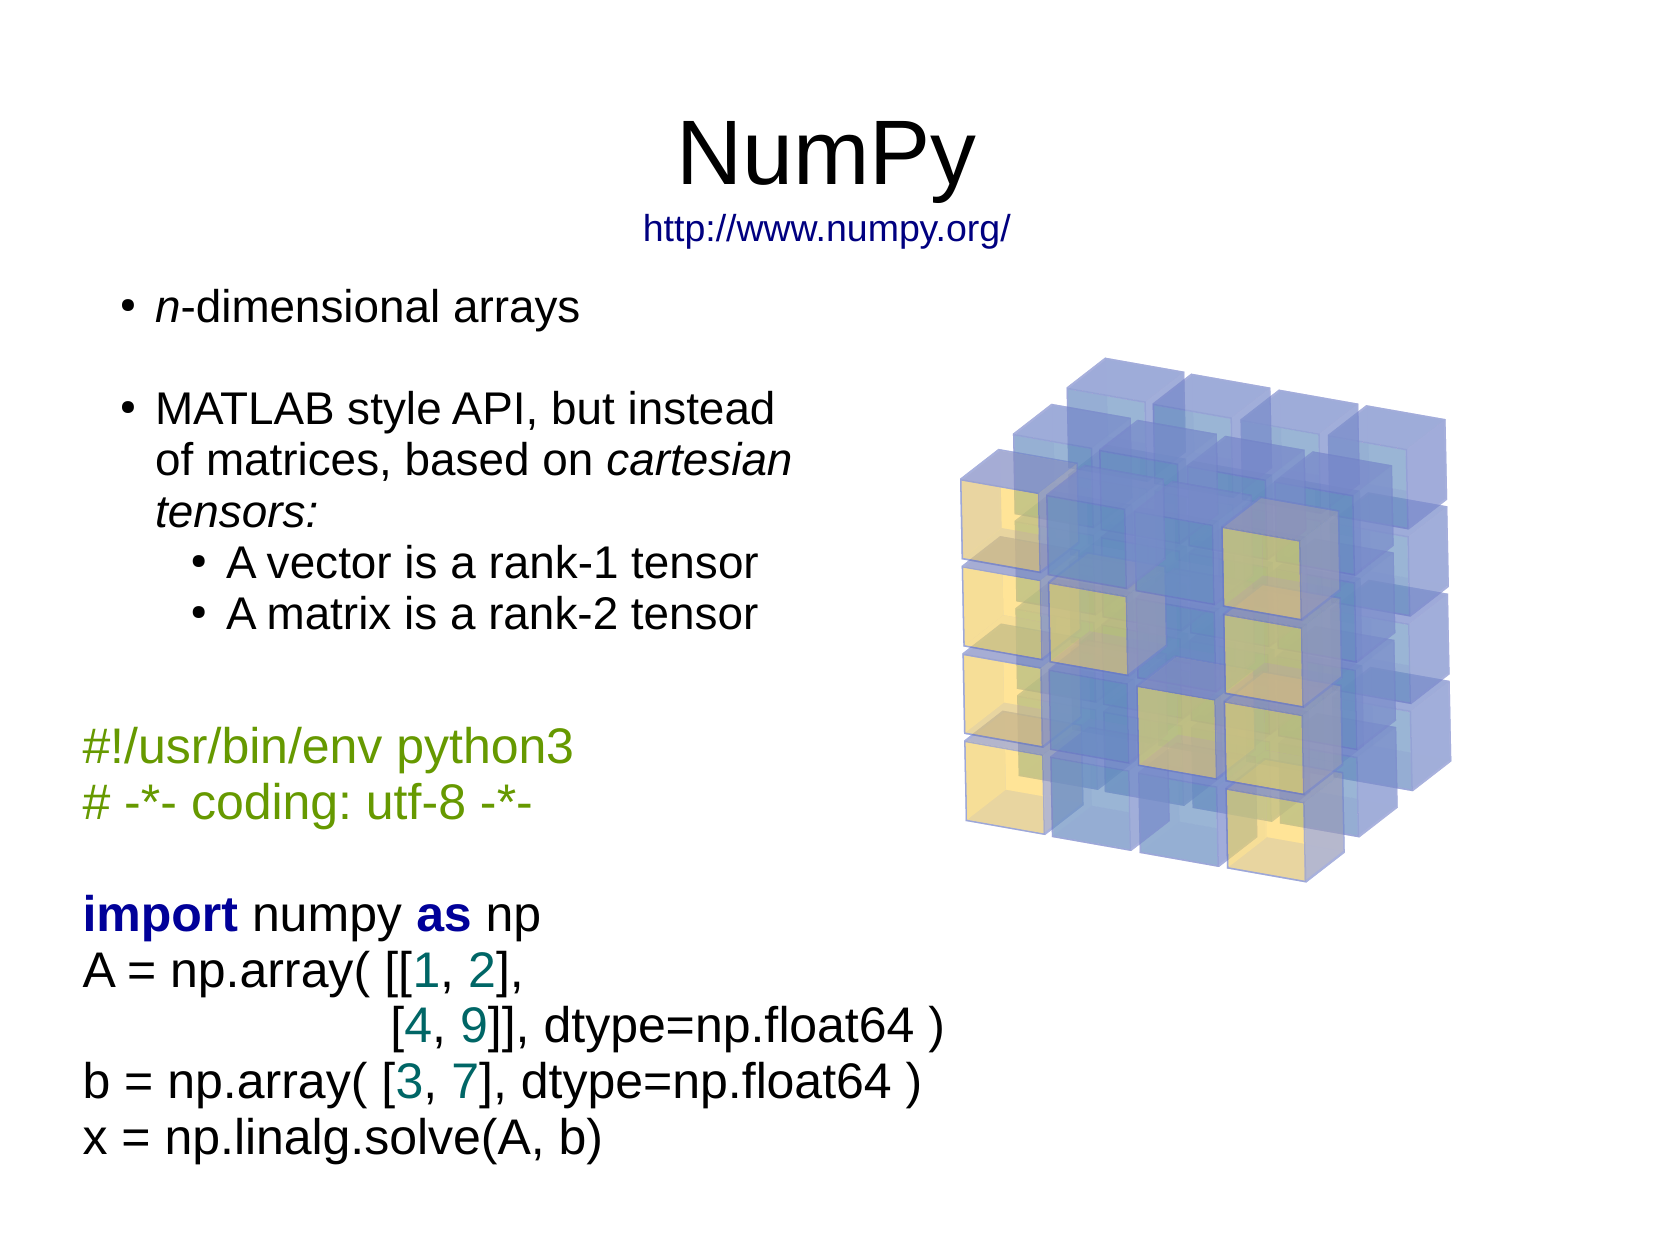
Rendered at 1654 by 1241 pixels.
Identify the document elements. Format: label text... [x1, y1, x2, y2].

text_box #!/usr/bin/env python3 # -*- coding: utf-8 -*- import numpy as np A = np.array( [[1, 2], [4, 9]], dtype=np.float64 ) b = np.array( [3, 7], dtype=np.float64 ) x = np.linalg.solve(A, b) [67, 711, 1186, 1177]
text_box http://www.numpy.org/ [628, 199, 1026, 257]
text_box n-dimensional arrays MATLAB style API, but instead of matrices, based on cartesian tensors: A vector is a rank-1 tensor A matrix is a rank-2 tensor [105, 273, 826, 711]
title NumPy [82, 49, 1571, 257]
picture [960, 357, 1452, 883]
